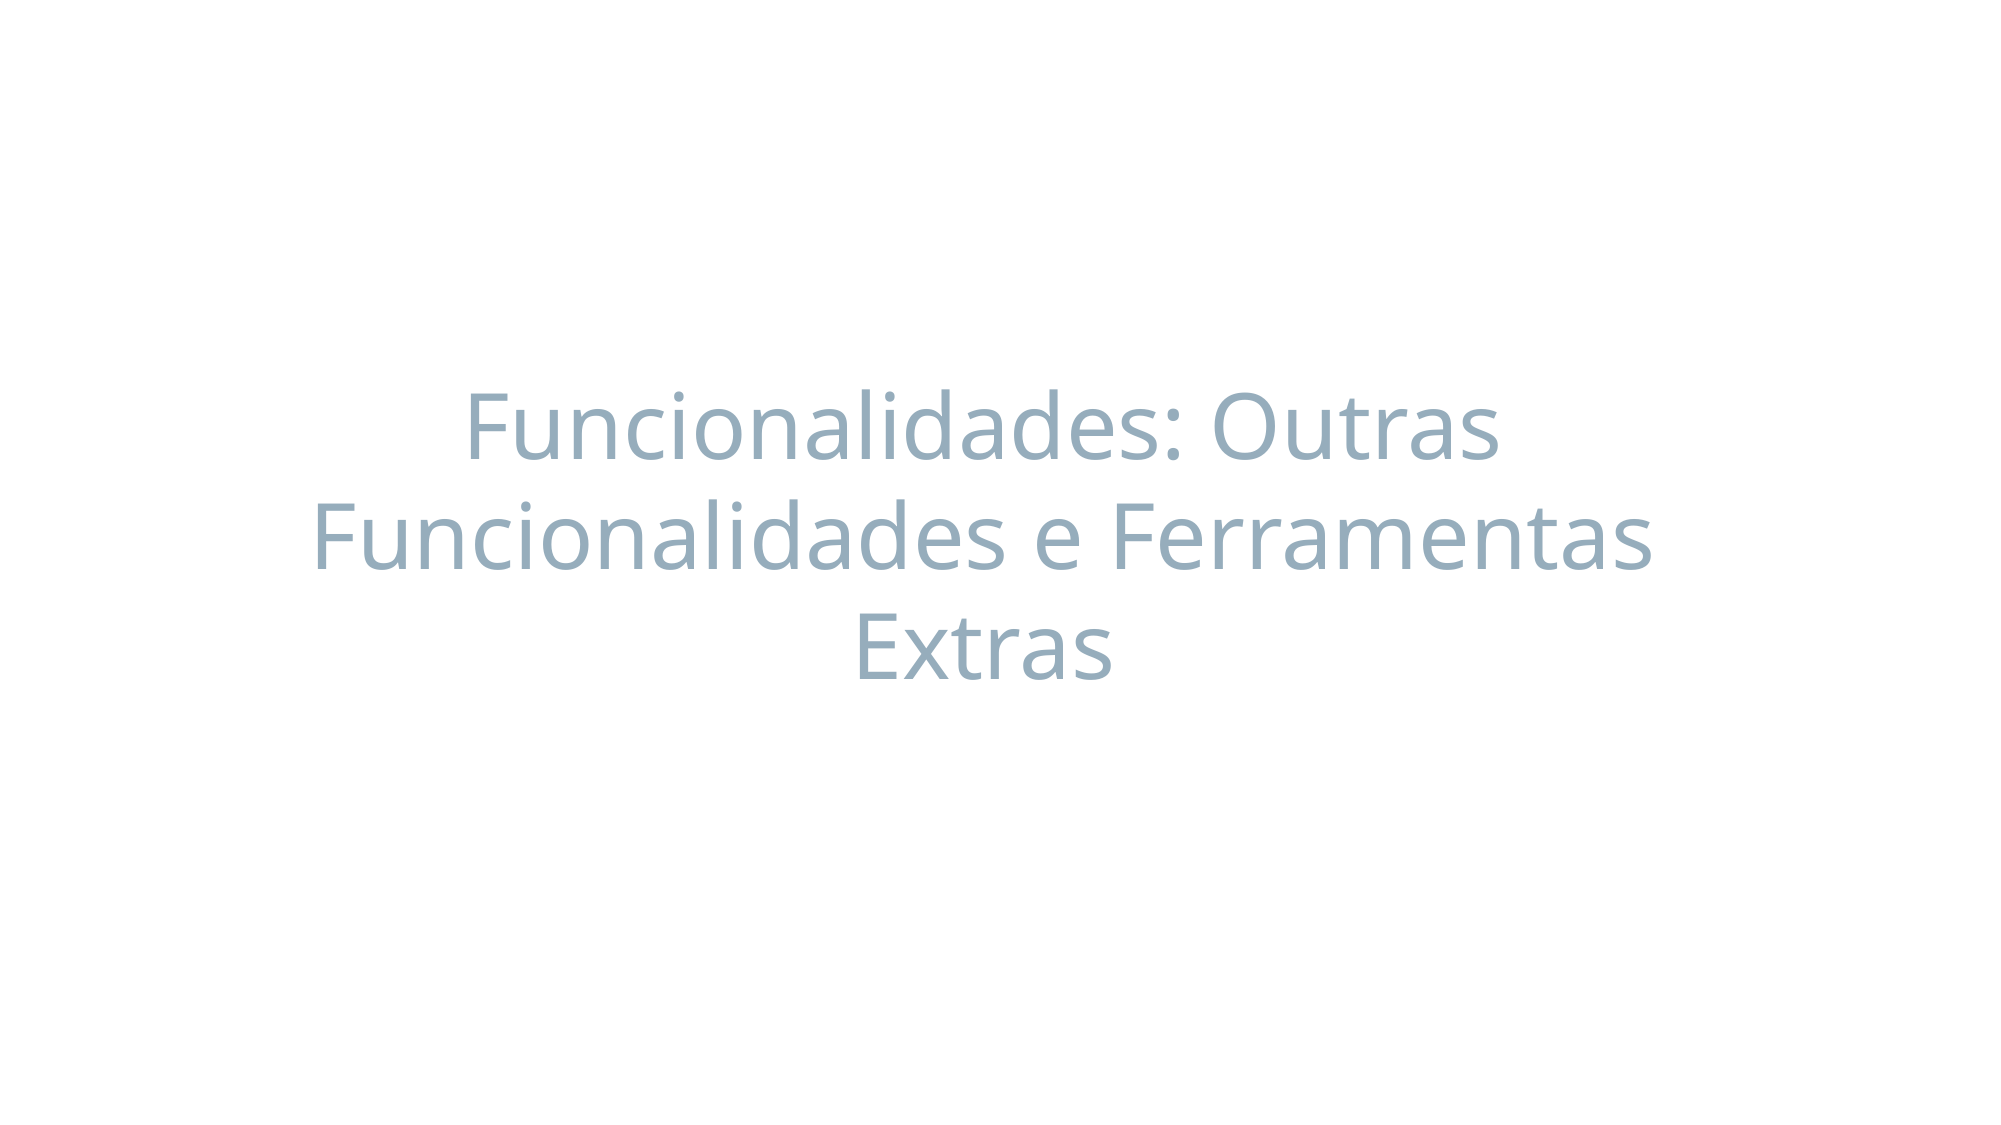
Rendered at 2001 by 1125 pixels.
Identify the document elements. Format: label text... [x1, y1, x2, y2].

title Funcionalidades: Outras Funcionalidades e Ferramentas Extras [264, 474, 1702, 591]
